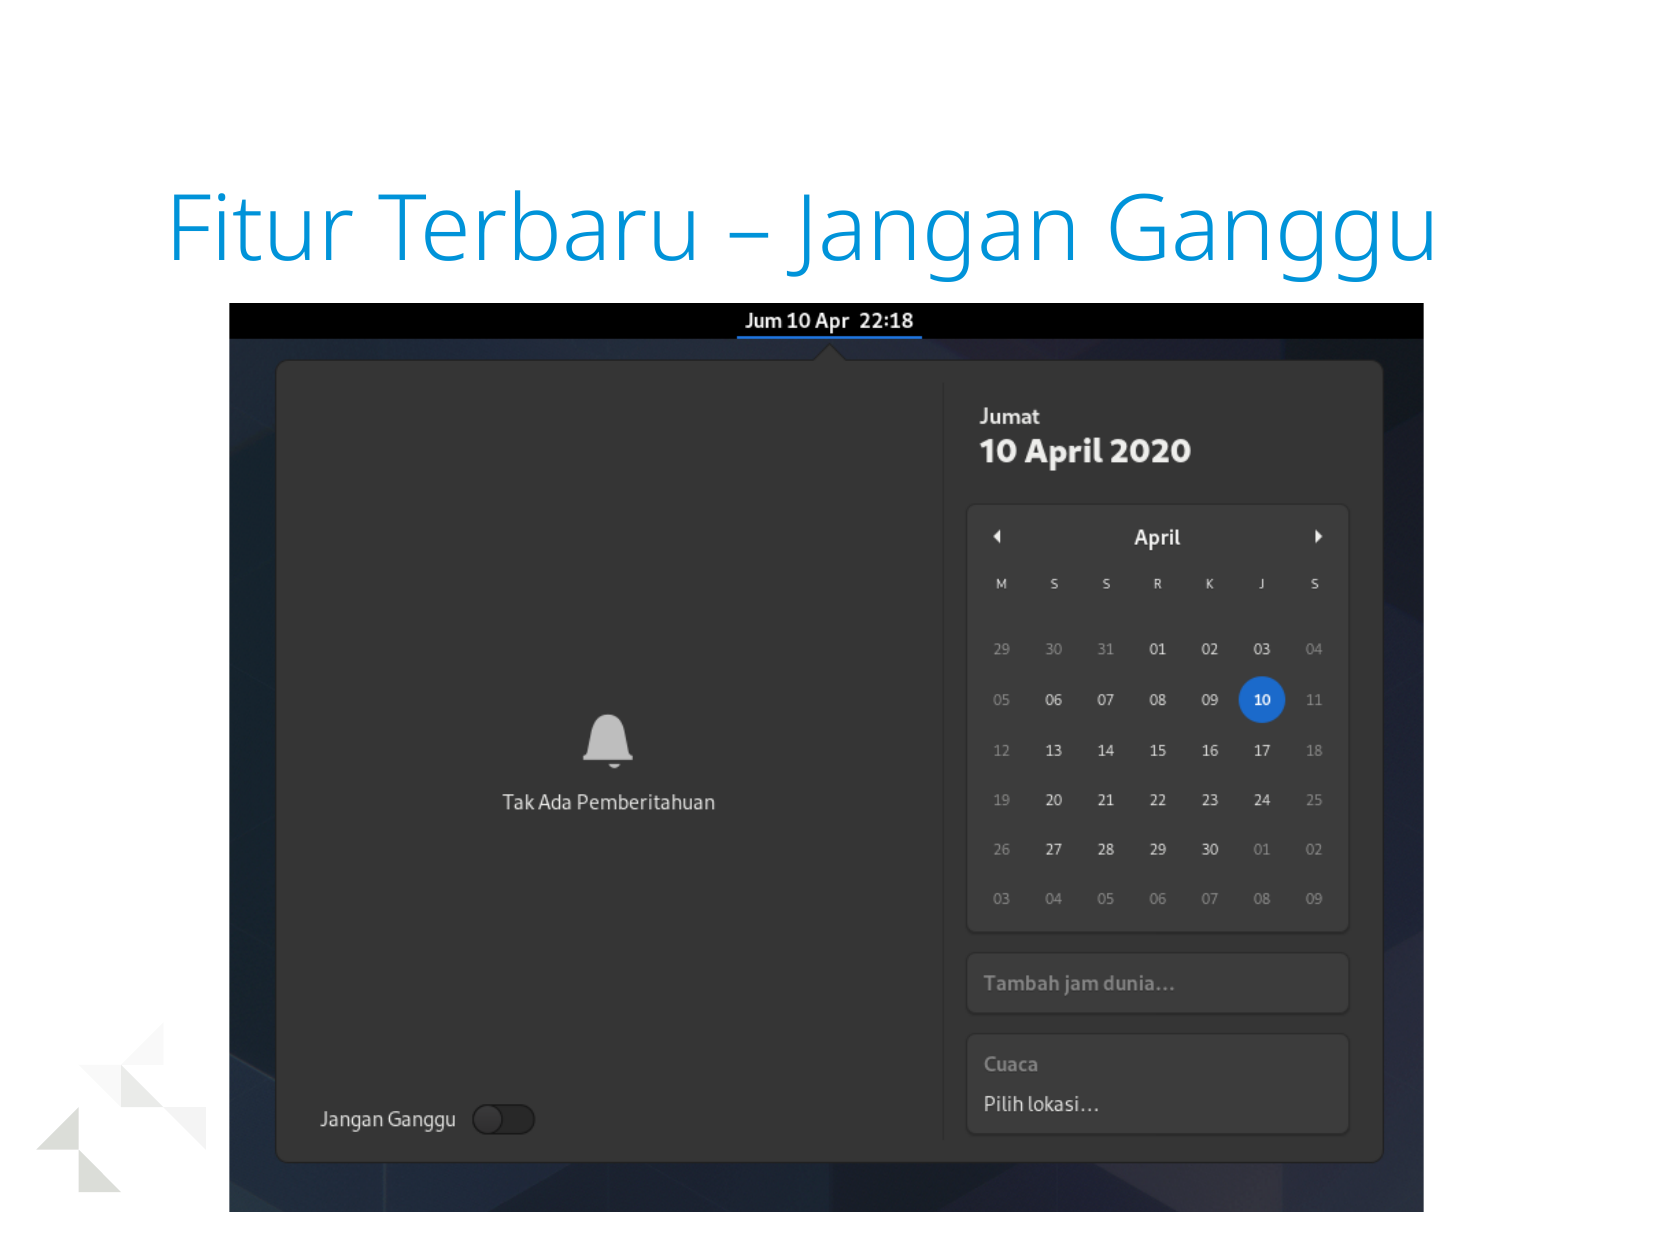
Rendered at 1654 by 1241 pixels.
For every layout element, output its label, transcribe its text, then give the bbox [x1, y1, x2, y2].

picture [229, 303, 1424, 1212]
list Fitur Terbaru – Jangan Ganggu [165, 135, 1486, 316]
